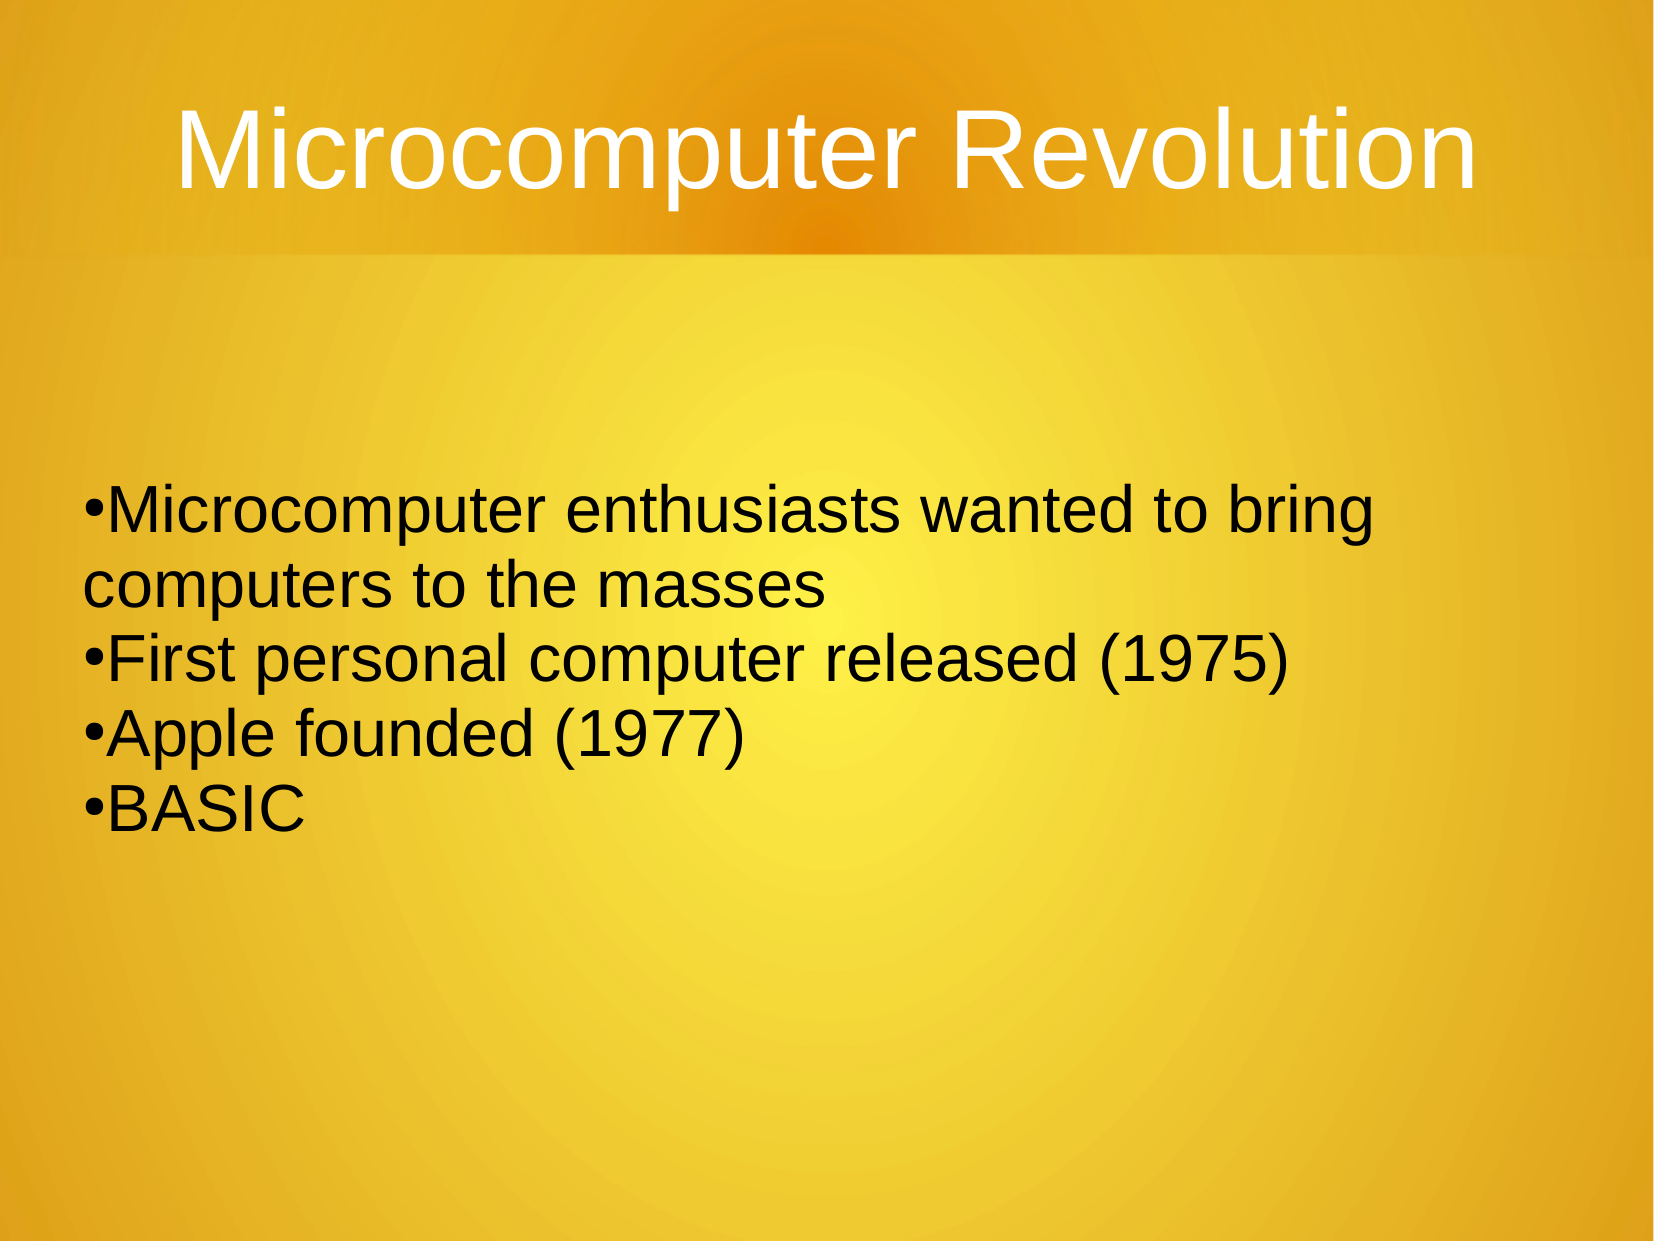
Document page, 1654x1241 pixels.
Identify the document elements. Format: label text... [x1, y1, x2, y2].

title Microcomputer Revolution [82, 47, 1571, 252]
picture [0, 0, 1654, 1241]
subtitle Microcomputer enthusiasts wanted to bring computers to the masses First personal computer released (1975) Apple founded (1977) BASIC [82, 299, 1571, 1019]
